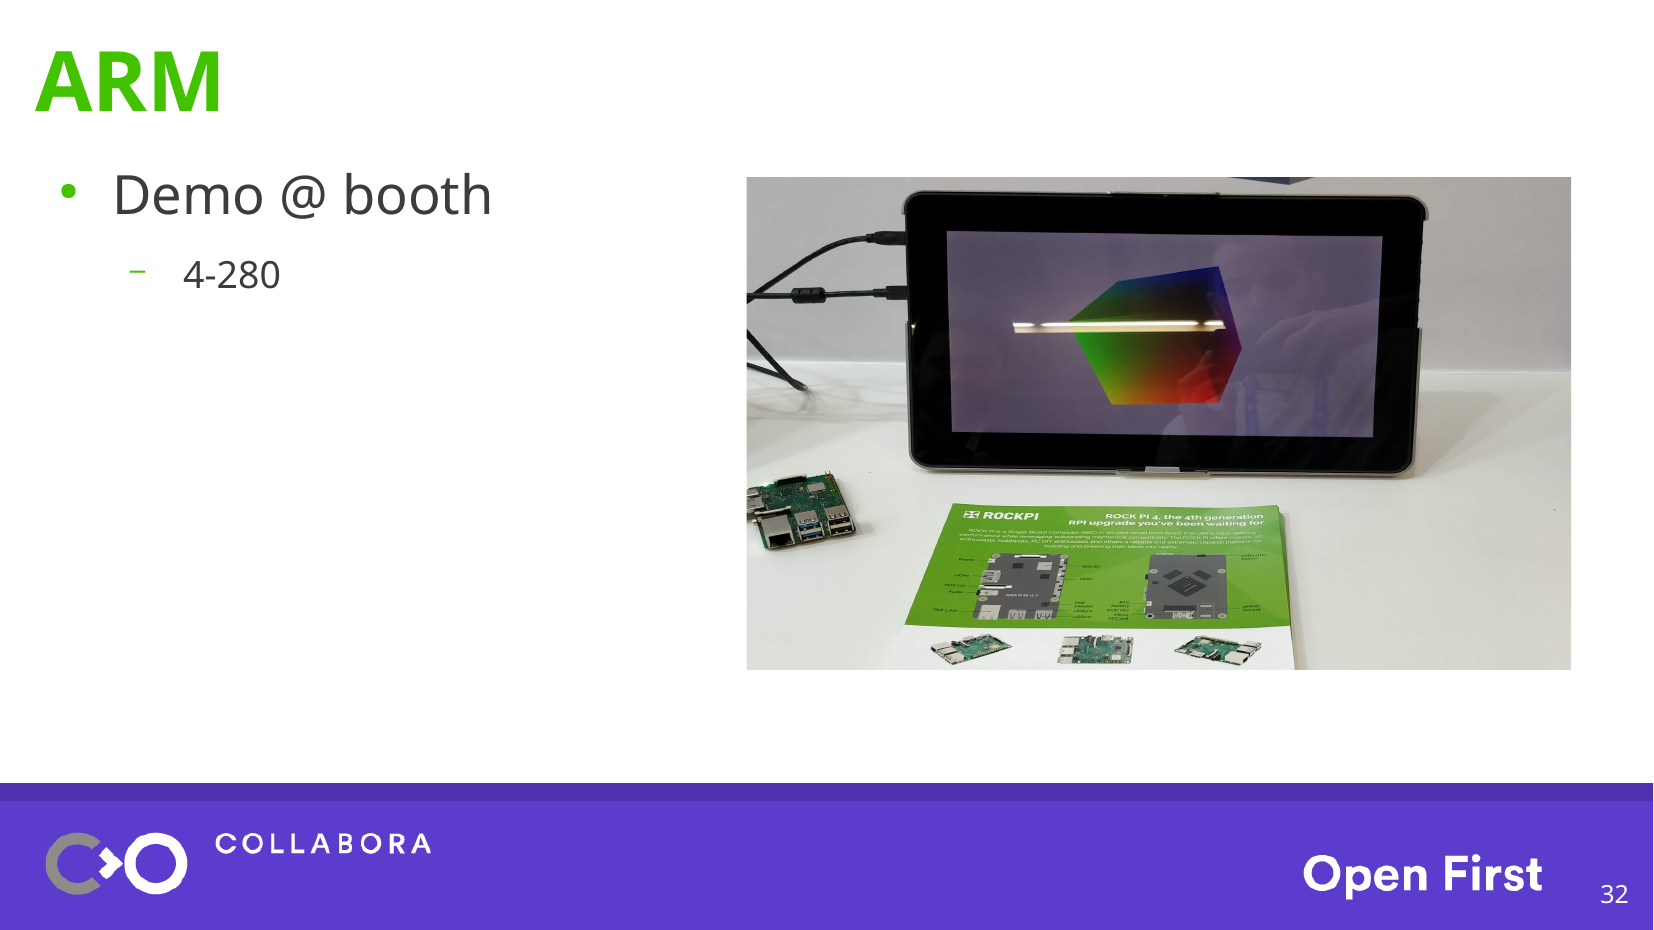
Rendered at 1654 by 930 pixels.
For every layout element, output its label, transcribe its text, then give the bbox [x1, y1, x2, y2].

list Demo @ booth 4-280 [41, 160, 1613, 804]
picture [0, 0, 1654, 930]
title ARM [35, 28, 1608, 192]
